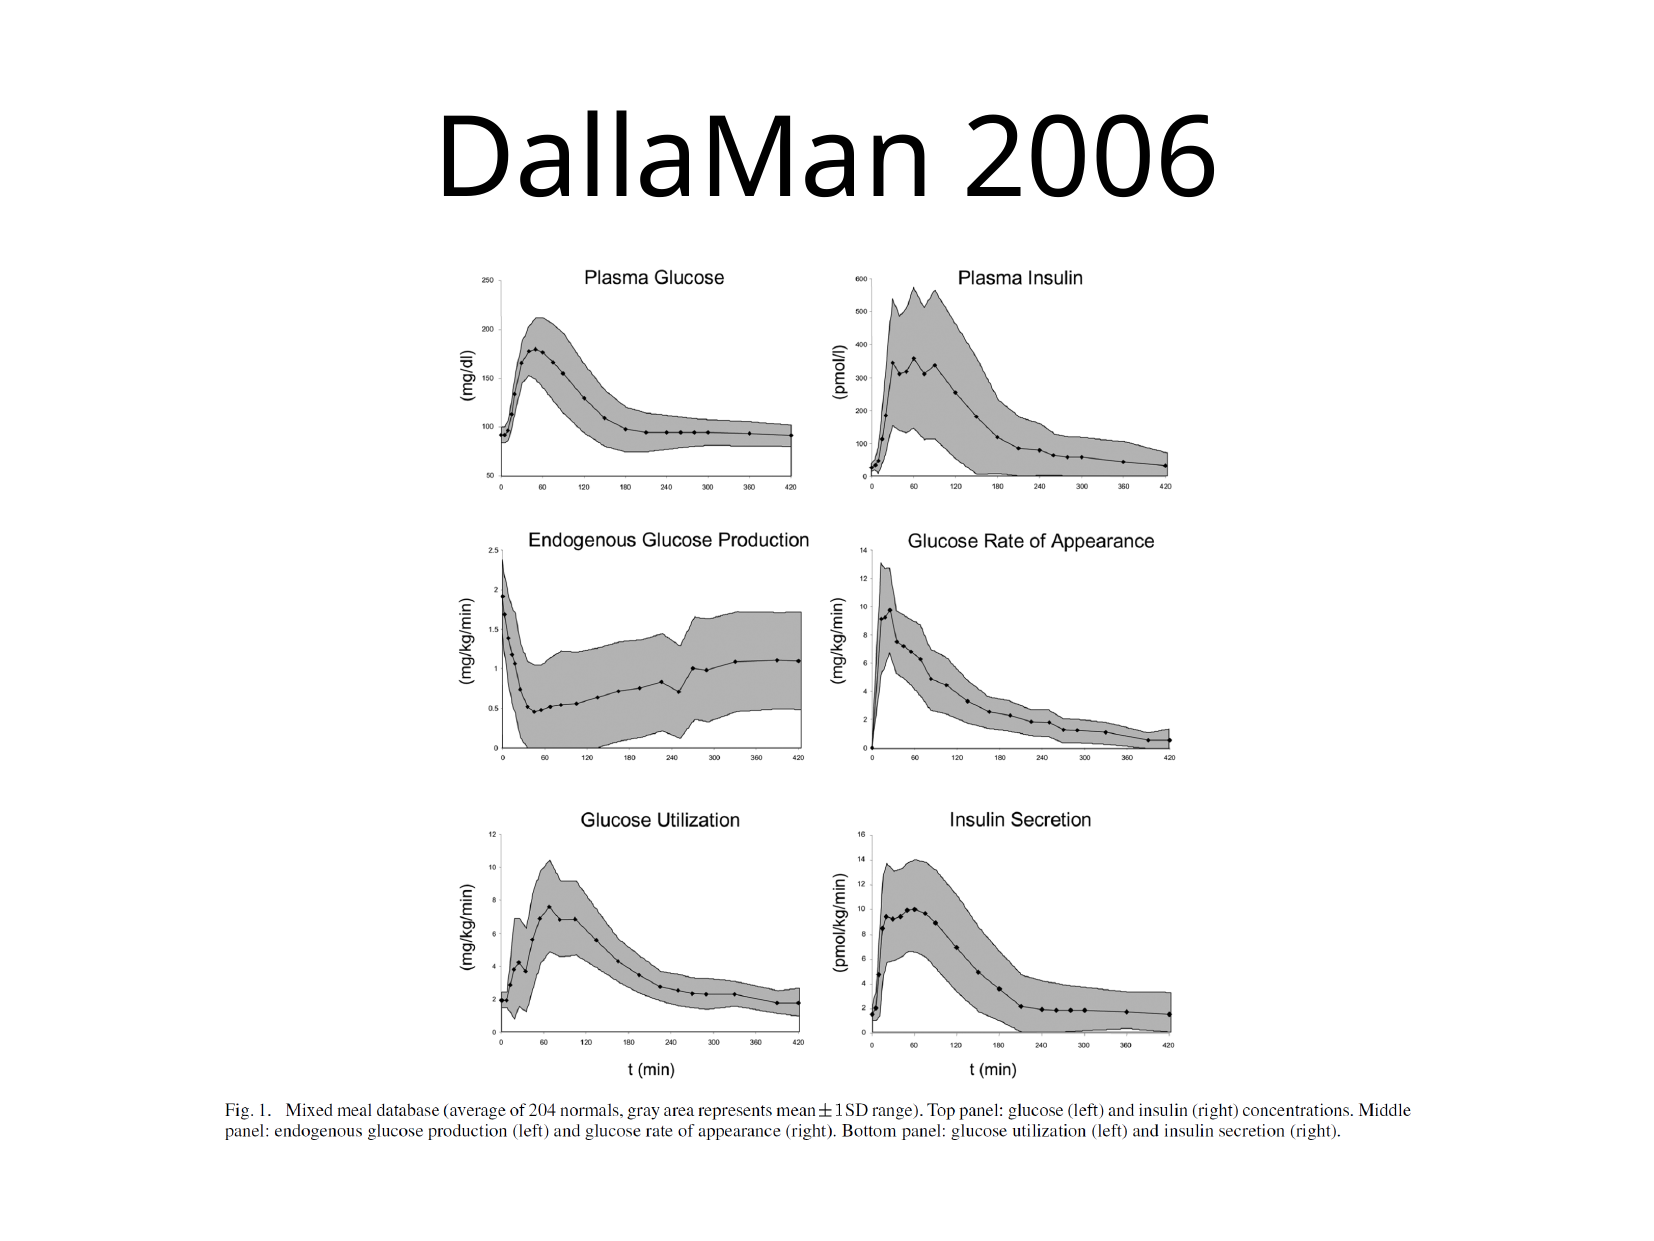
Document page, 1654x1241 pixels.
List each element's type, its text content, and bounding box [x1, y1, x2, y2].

title DallaMan 2006 [82, 49, 1571, 257]
picture [224, 269, 1411, 1141]
